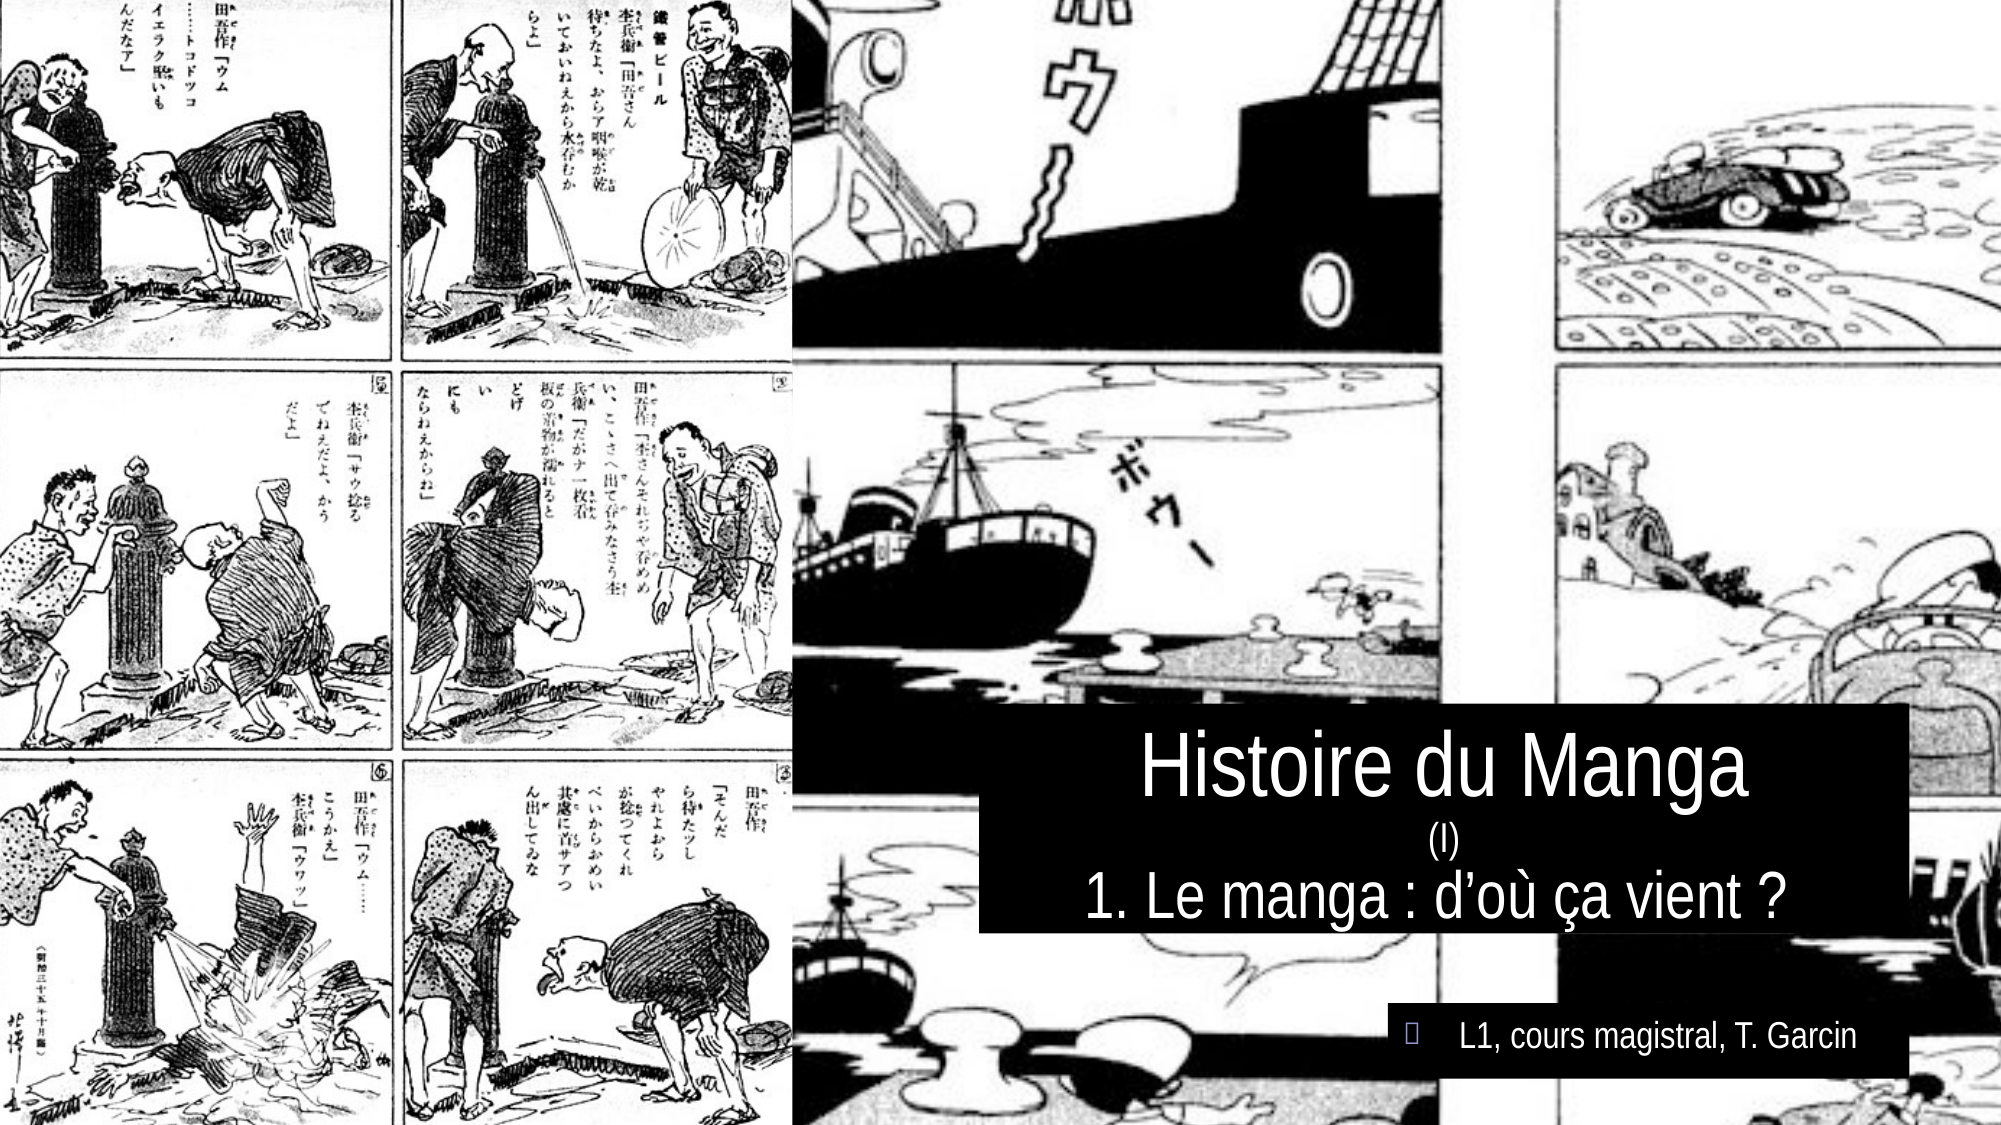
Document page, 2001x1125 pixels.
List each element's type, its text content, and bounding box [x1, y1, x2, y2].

text_box L1, cours magistral, T. Garcin [1387, 1003, 1910, 1079]
list [927, 337, 1649, 1027]
text_box Histoire du Manga (I) 1. Le manga : d’où ça vient ? [1649, 703, 1910, 934]
title [793, 74, 1649, 304]
picture [0, 0, 2001, 1125]
